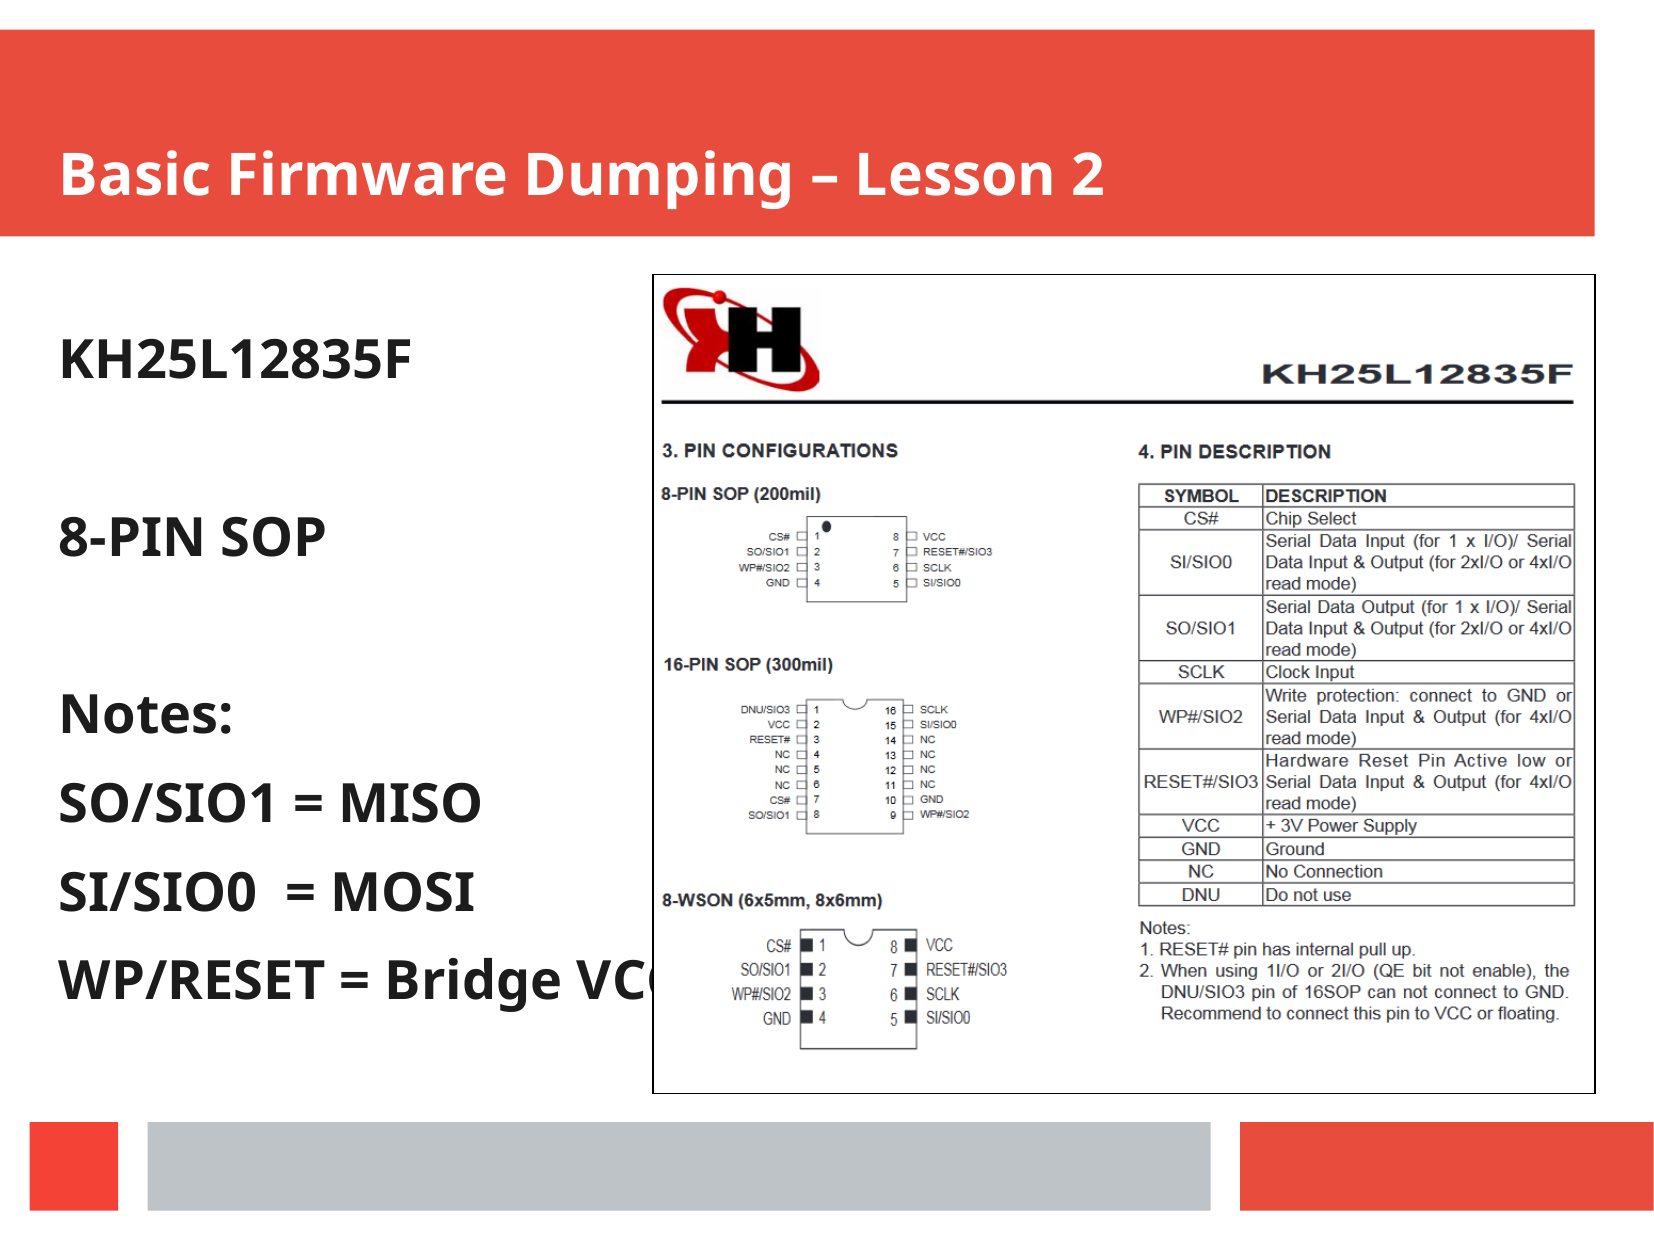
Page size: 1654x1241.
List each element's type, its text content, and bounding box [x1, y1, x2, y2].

picture [653, 275, 1595, 1093]
text_box KH25L12835F 8-PIN SOP Notes: SO/SIO1 = MISO SI/SIO0 = MOSI WP/RESET = Bridge VCC [59, 324, 652, 1093]
text_box Basic Firmware Dumping – Lesson 2 [59, 59, 1595, 207]
